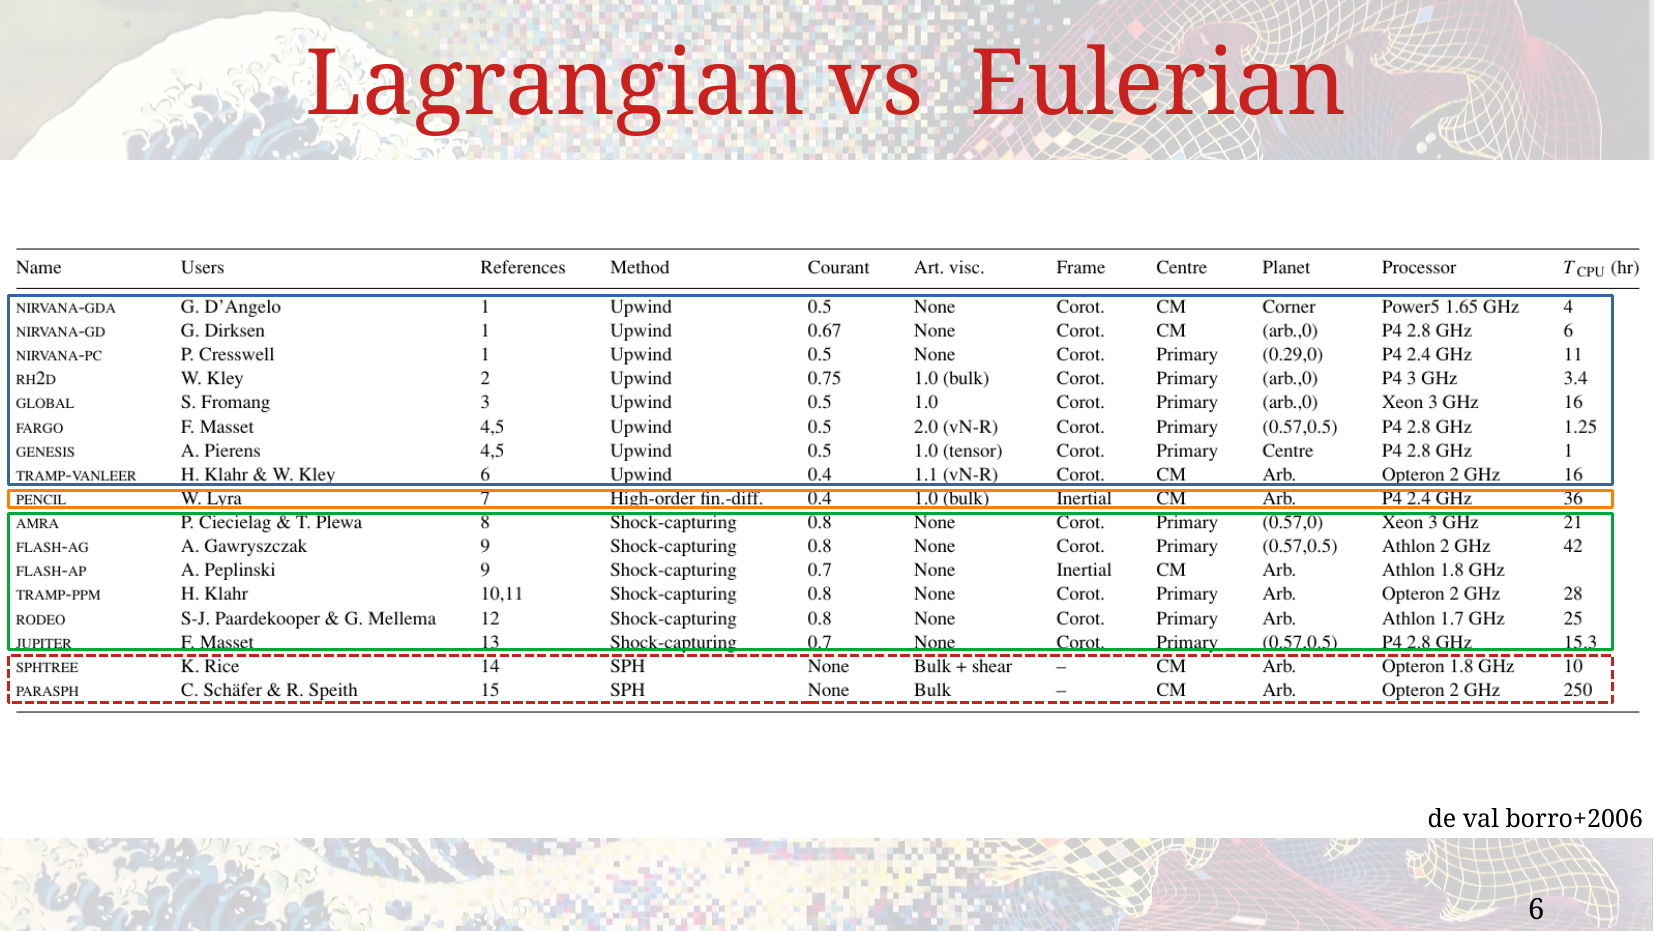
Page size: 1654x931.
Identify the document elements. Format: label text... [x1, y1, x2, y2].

title Lagrangian vs Eulerian [0, 33, 1654, 126]
text_box de val borro+2006 [1429, 793, 1642, 834]
picture [2, 233, 1654, 725]
